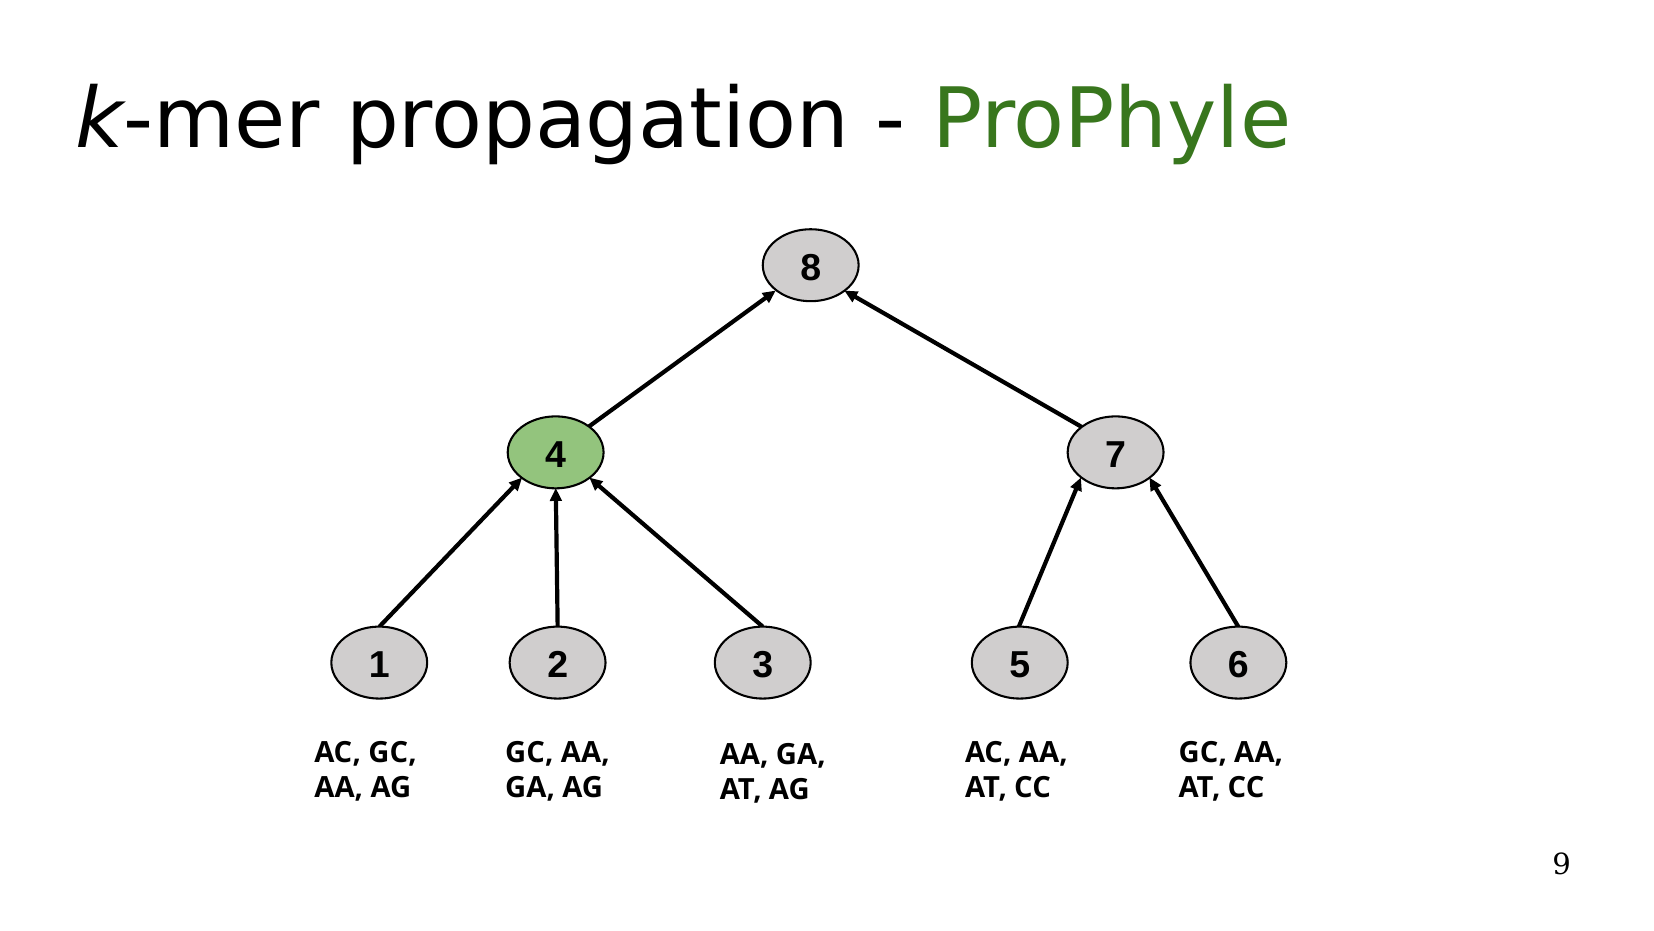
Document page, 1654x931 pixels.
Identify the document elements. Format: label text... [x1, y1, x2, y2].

text_box 1 [331, 626, 428, 699]
text_box 6 [1190, 626, 1287, 699]
text_box 7 [1067, 416, 1164, 489]
text_box 5 [971, 626, 1068, 699]
text_box GC, AA, AT, CC [1163, 725, 1342, 776]
text_box AC, AA, AT, CC [949, 725, 1128, 776]
text_box AC, GC, AA, AG [299, 725, 479, 776]
text_box 3 [714, 626, 811, 699]
text_box GC, AA, GA, AG [490, 725, 669, 776]
text_box AA, GA, AT, AG [704, 728, 892, 779]
text_box 2 [509, 626, 606, 699]
title k-mer propagation - ProPhyle [60, 30, 1621, 211]
text_box 4 [507, 416, 604, 489]
text_box 8 [762, 229, 859, 302]
